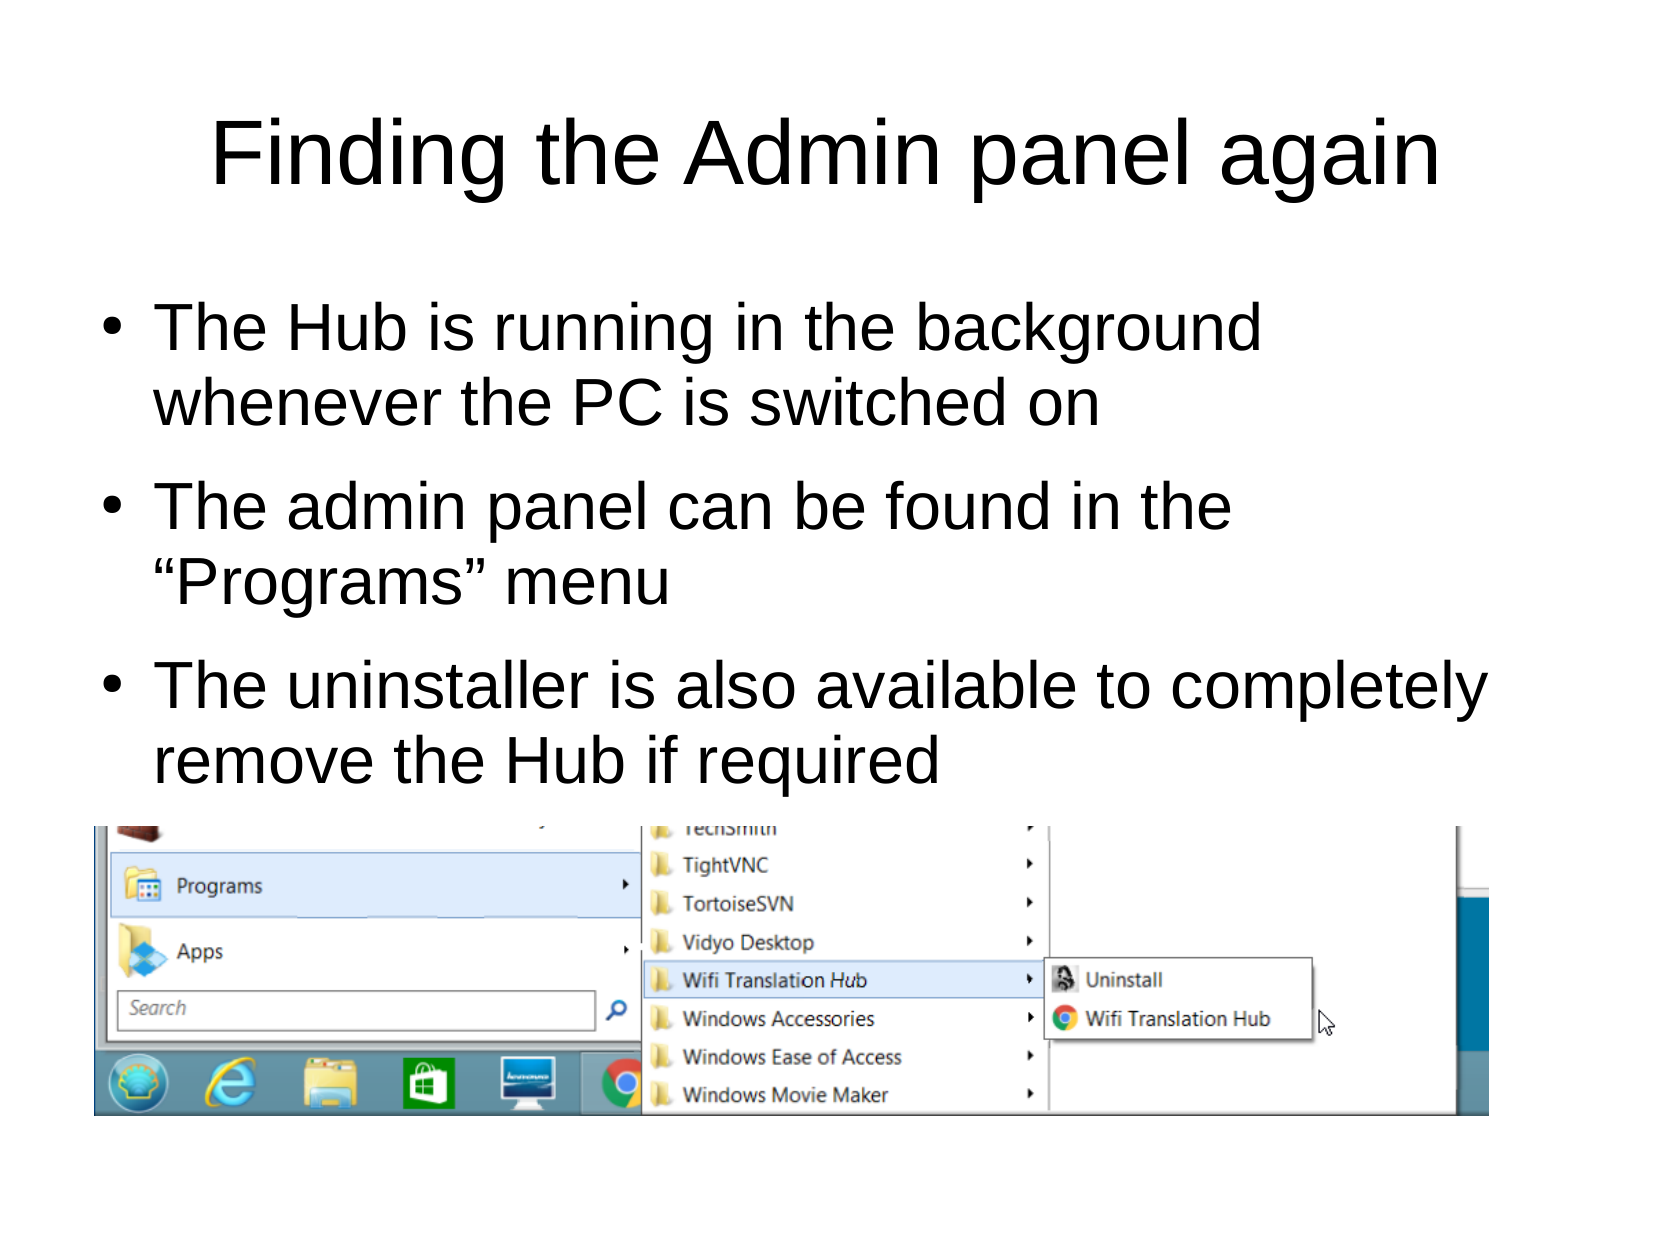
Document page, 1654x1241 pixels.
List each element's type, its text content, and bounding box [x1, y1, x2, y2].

picture [94, 826, 1489, 1116]
list The Hub is running in the background whenever the PC is switched on The admin panel can be found in the “Programs” menu The uninstaller is also available to completely remove the Hub if required [82, 290, 1571, 815]
title Finding the Admin panel again [82, 49, 1571, 257]
